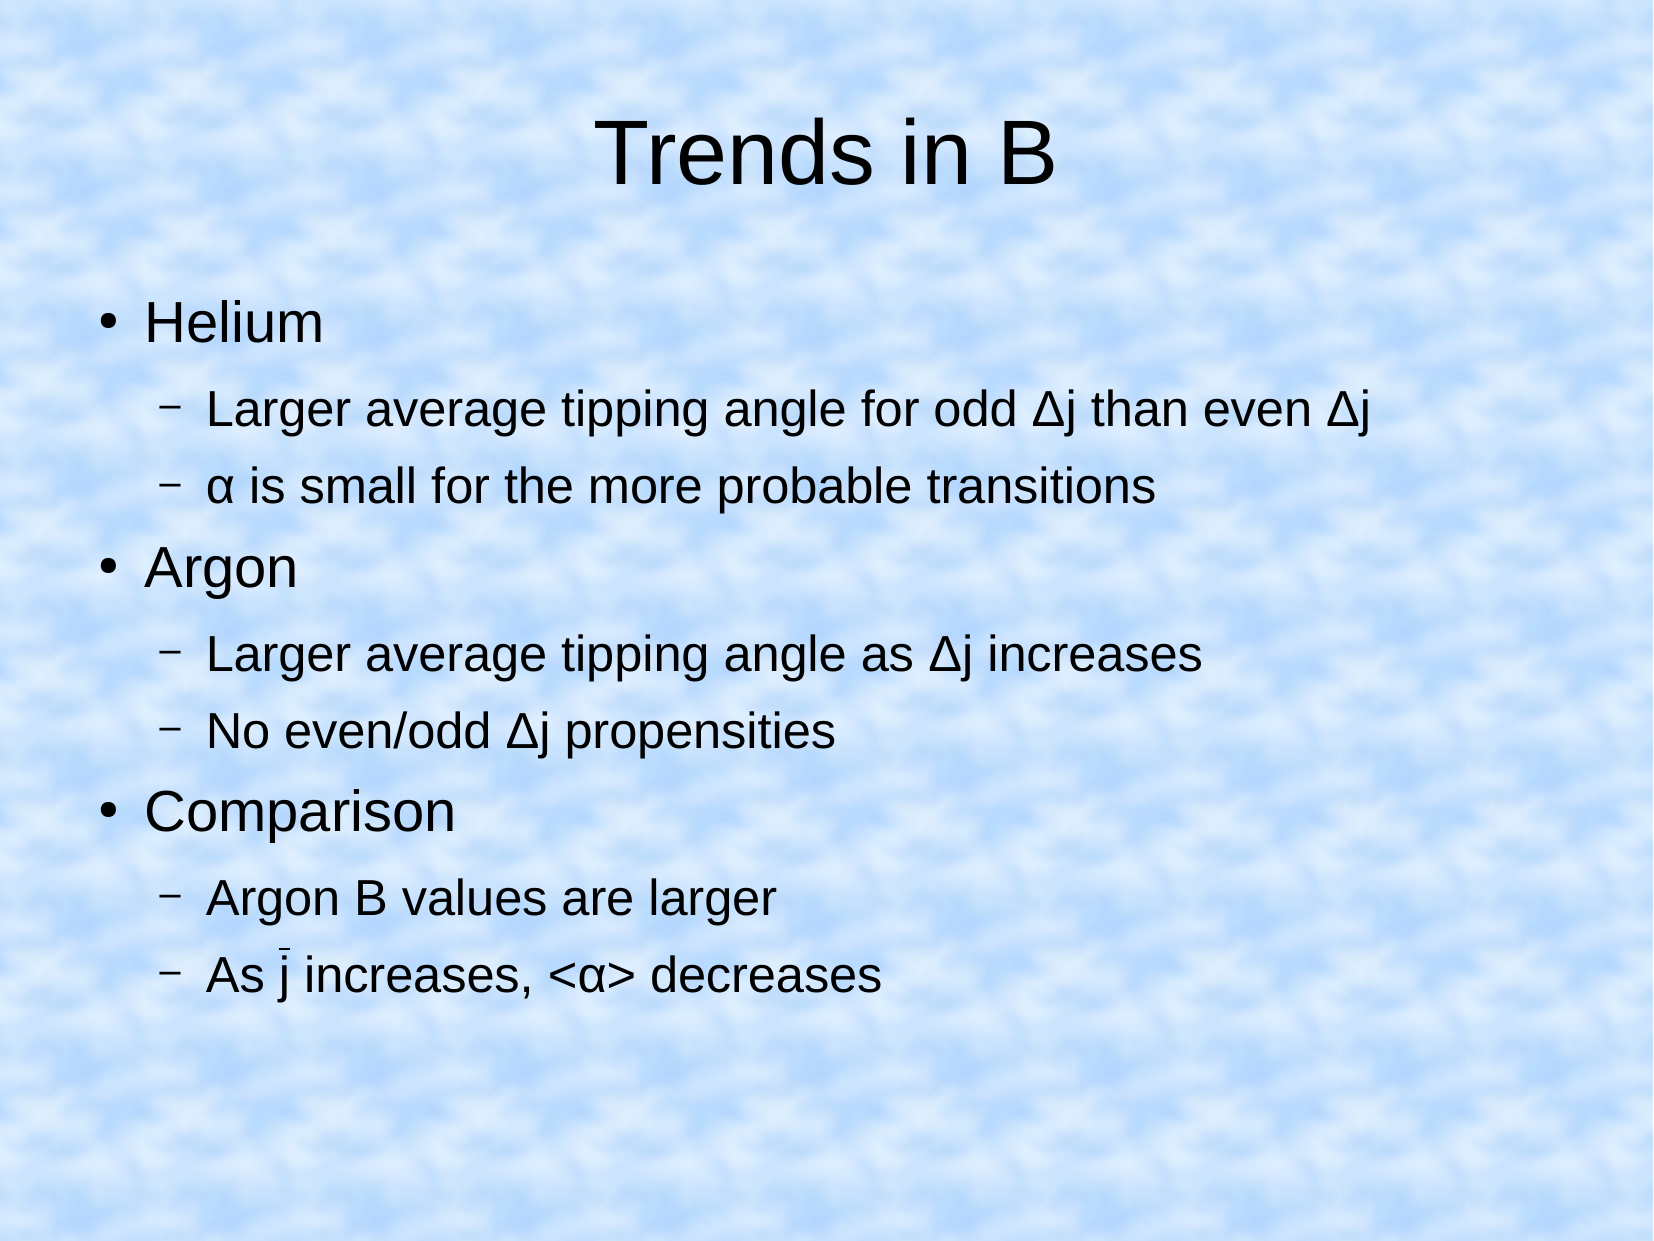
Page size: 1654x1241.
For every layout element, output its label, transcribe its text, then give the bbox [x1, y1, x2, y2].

title Trends in B [82, 49, 1571, 257]
list Helium Larger average tipping angle for odd Δj than even Δj α is small for the more probable transitions Argon Larger average tipping angle as Δj increases No even/odd Δj propensities Comparison Argon B values are larger As j increases, <α> decreases [82, 290, 1571, 1010]
picture [0, 0, 1654, 1241]
